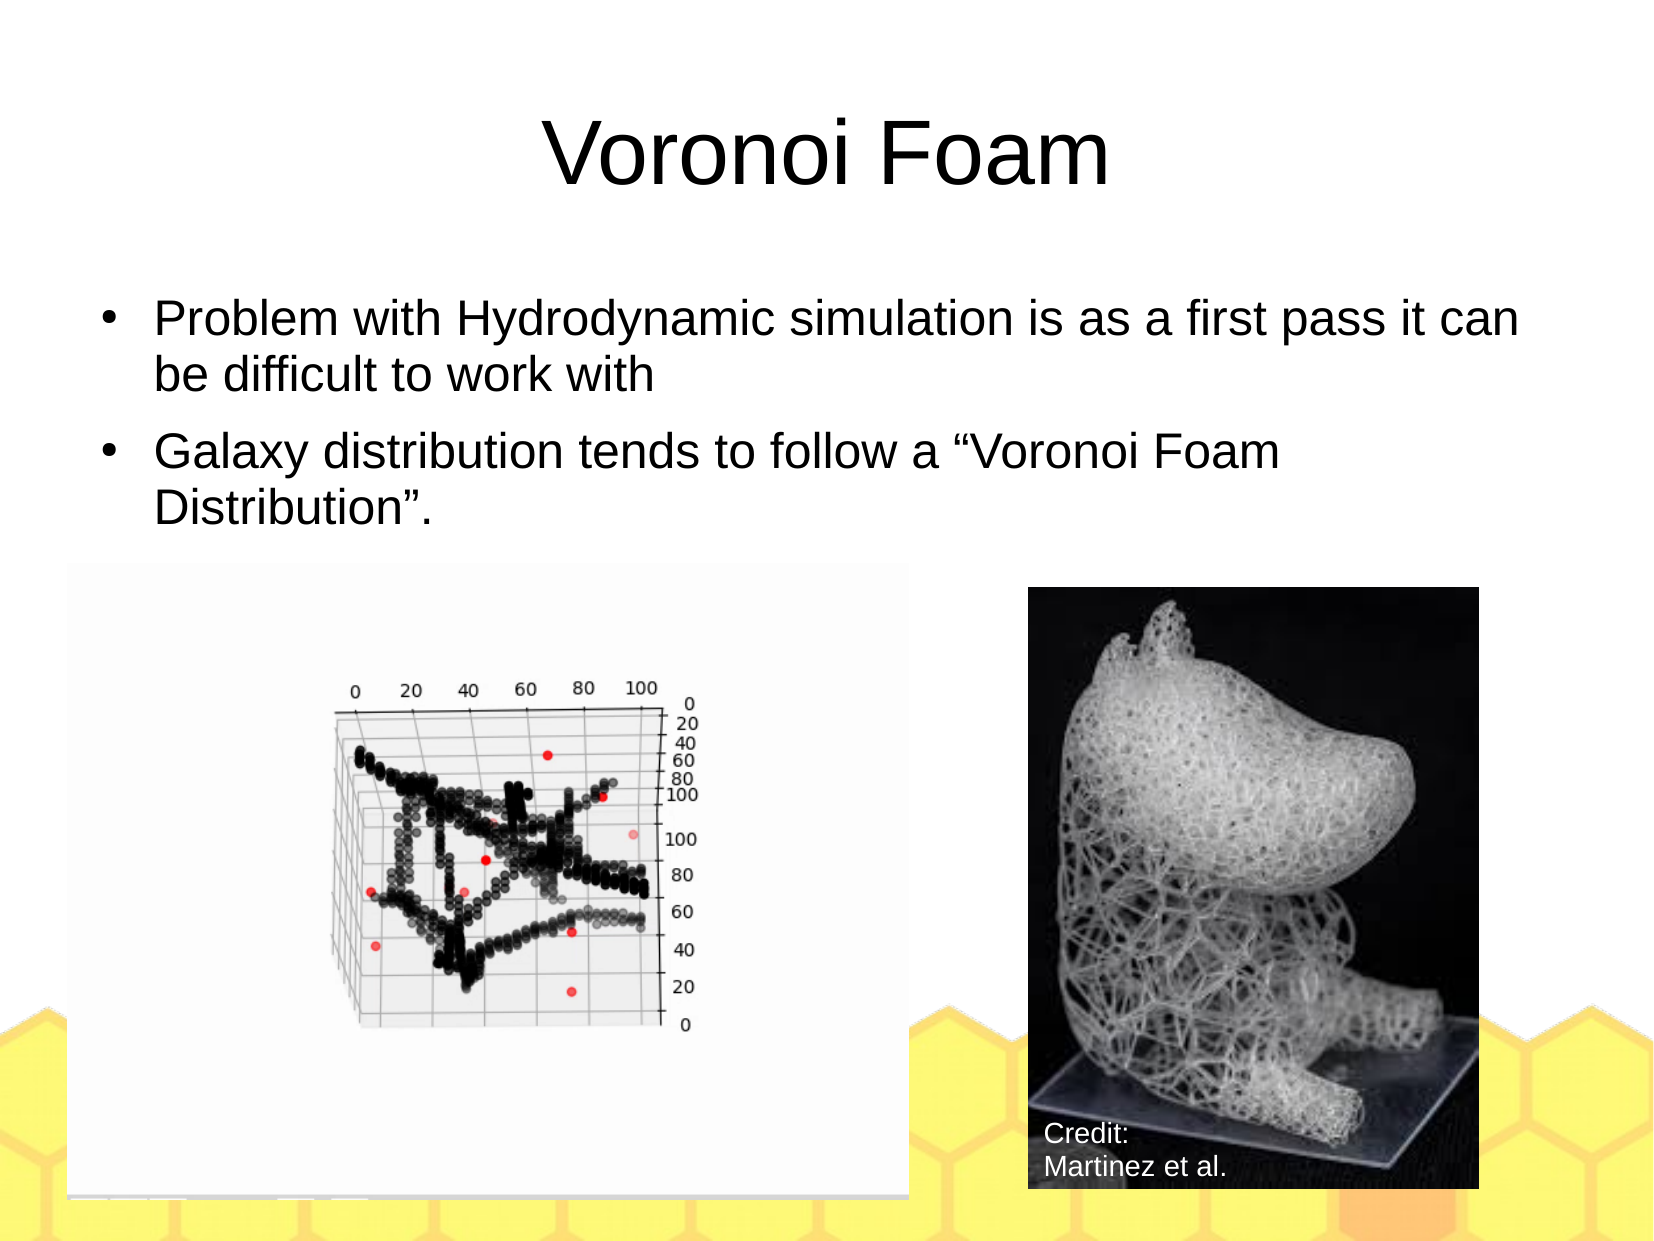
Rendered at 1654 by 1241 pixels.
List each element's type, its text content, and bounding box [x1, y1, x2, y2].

text_box [66, 562, 910, 1201]
picture [0, 587, 1654, 1241]
text_box Credit: Martinez et al. [1028, 1110, 1254, 1241]
title Voronoi Foam [82, 49, 1571, 257]
list Problem with Hydrodynamic simulation is as a first pass it can be difficult to work with Galaxy distribution tends to follow a “Voronoi Foam Distribution”. [82, 290, 1571, 1010]
